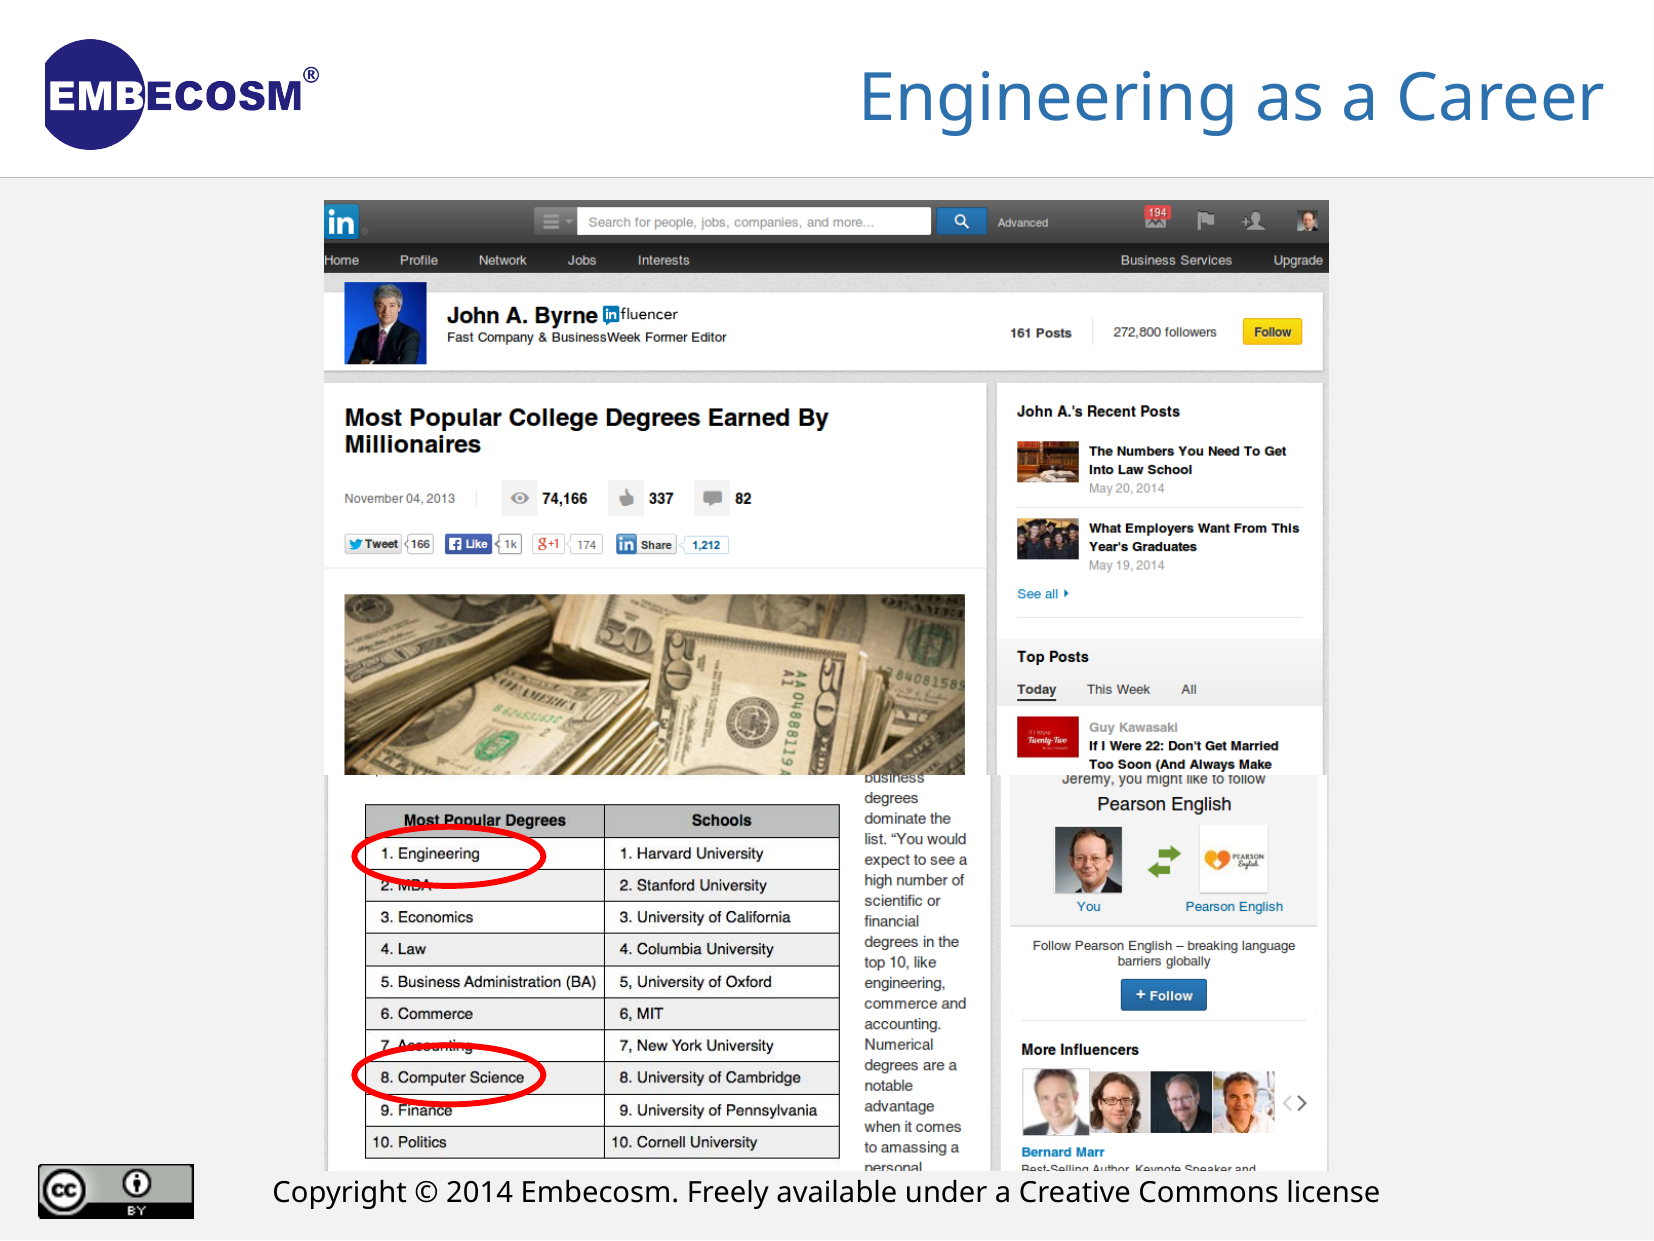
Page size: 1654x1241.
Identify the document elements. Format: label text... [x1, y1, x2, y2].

title Engineering as a Career [330, 23, 1607, 166]
picture [324, 200, 1329, 1171]
picture [45, 39, 319, 150]
picture [38, 1164, 194, 1219]
